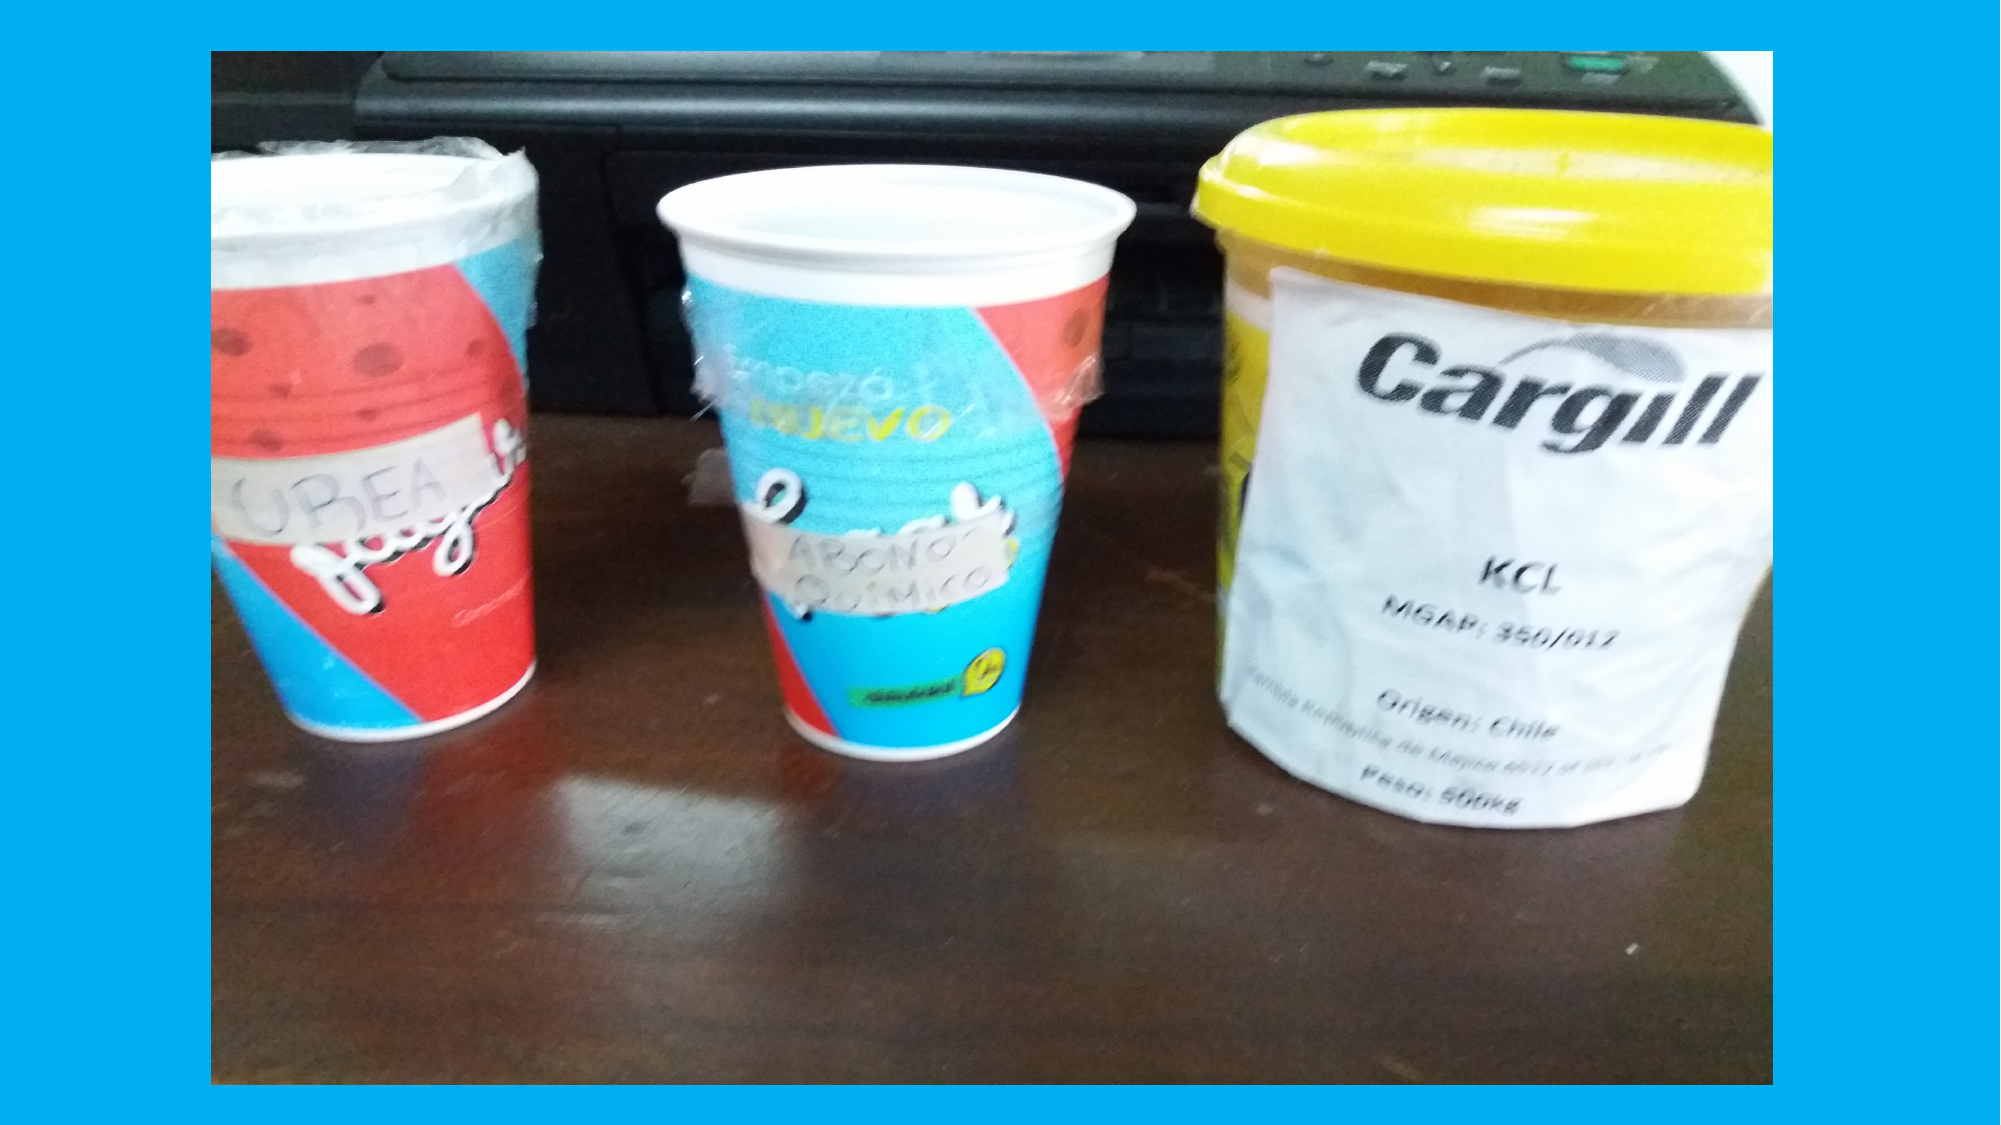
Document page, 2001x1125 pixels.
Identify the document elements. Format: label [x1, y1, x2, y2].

picture [212, 52, 1772, 1084]
